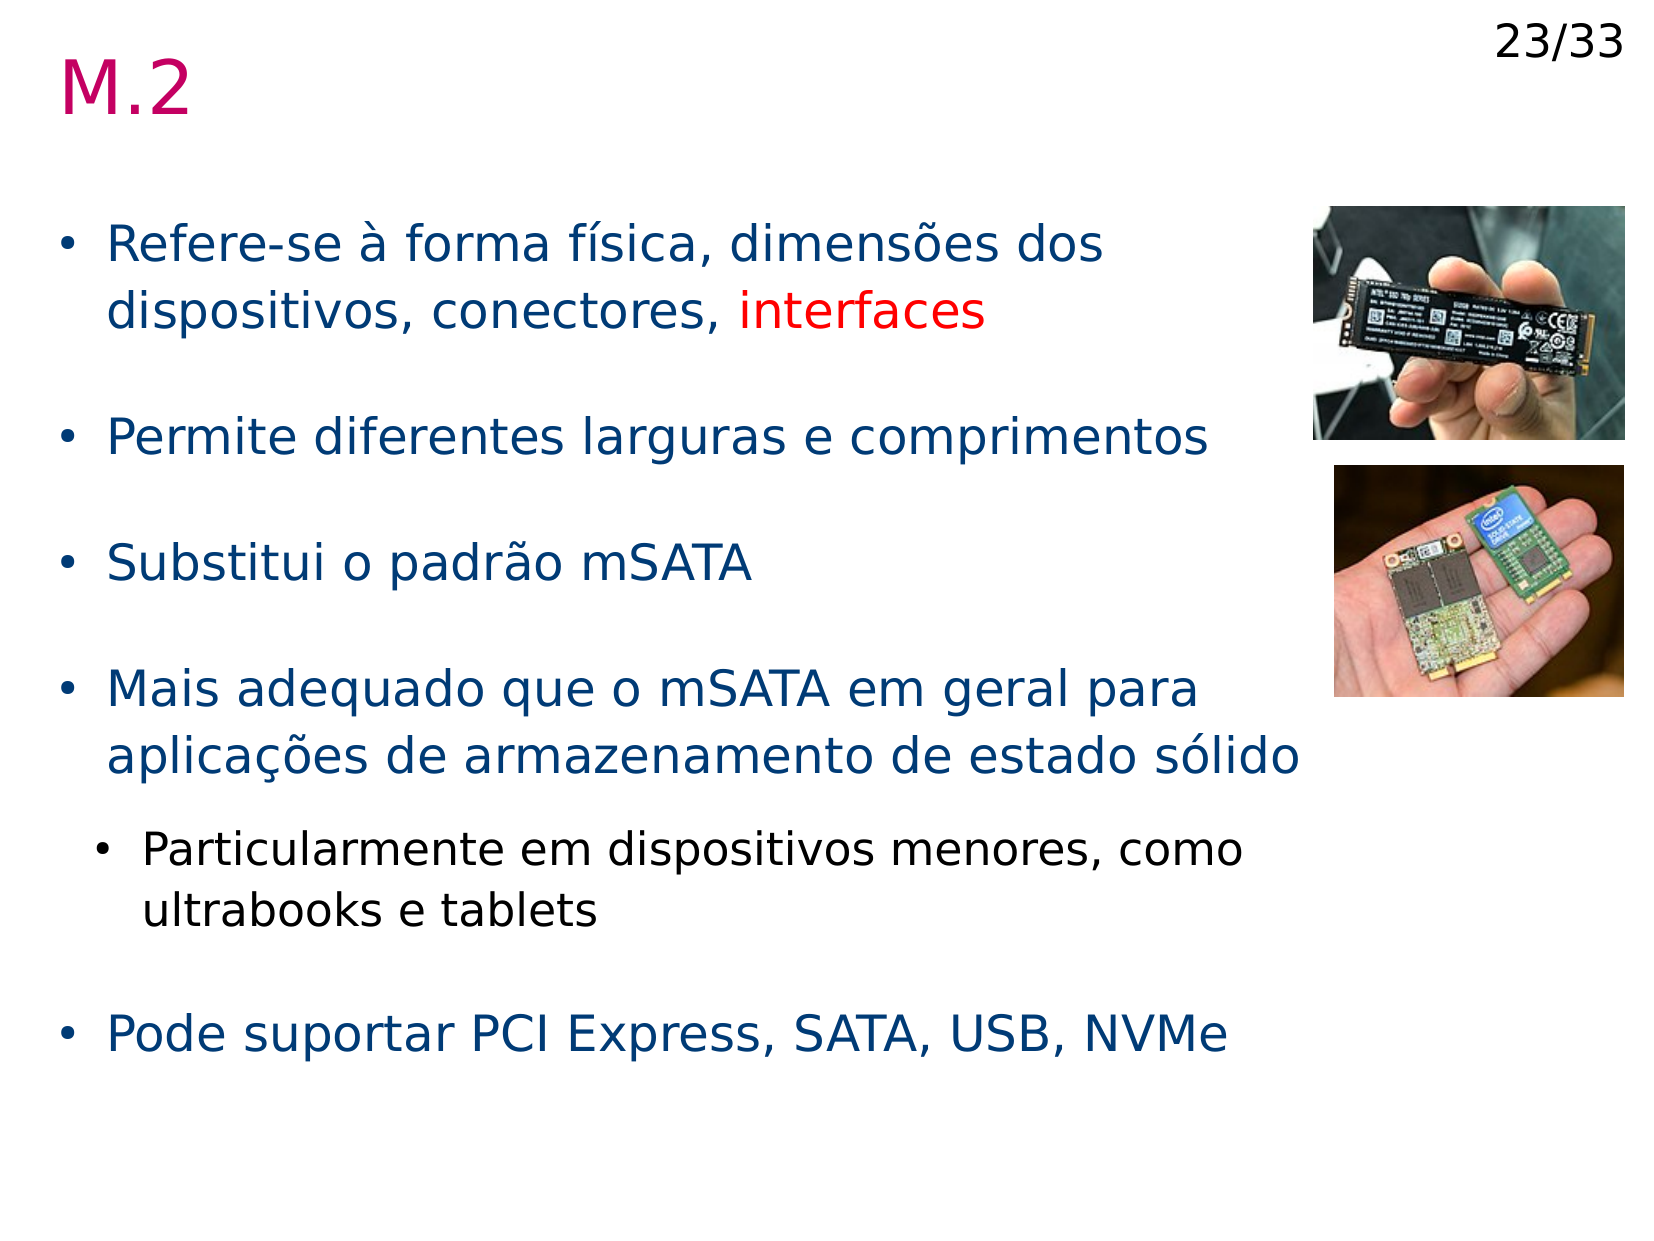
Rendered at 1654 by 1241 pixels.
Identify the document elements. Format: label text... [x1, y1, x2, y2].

picture [1313, 206, 1625, 440]
title M.2 [59, 29, 1625, 148]
list Refere-se à forma física, dimensões dos dispositivos, conectores, interfaces Permite diferentes larguras e comprimentos Substitui o padrão mSATA Mais adequado que o mSATA em geral para aplicações de armazenamento de estado sólido Particularmente em dispositivos menores, como ultrabooks e tablets Pode suportar PCI Express, SATA, USB, NVMe [59, 206, 1312, 1211]
picture [1334, 465, 1624, 697]
